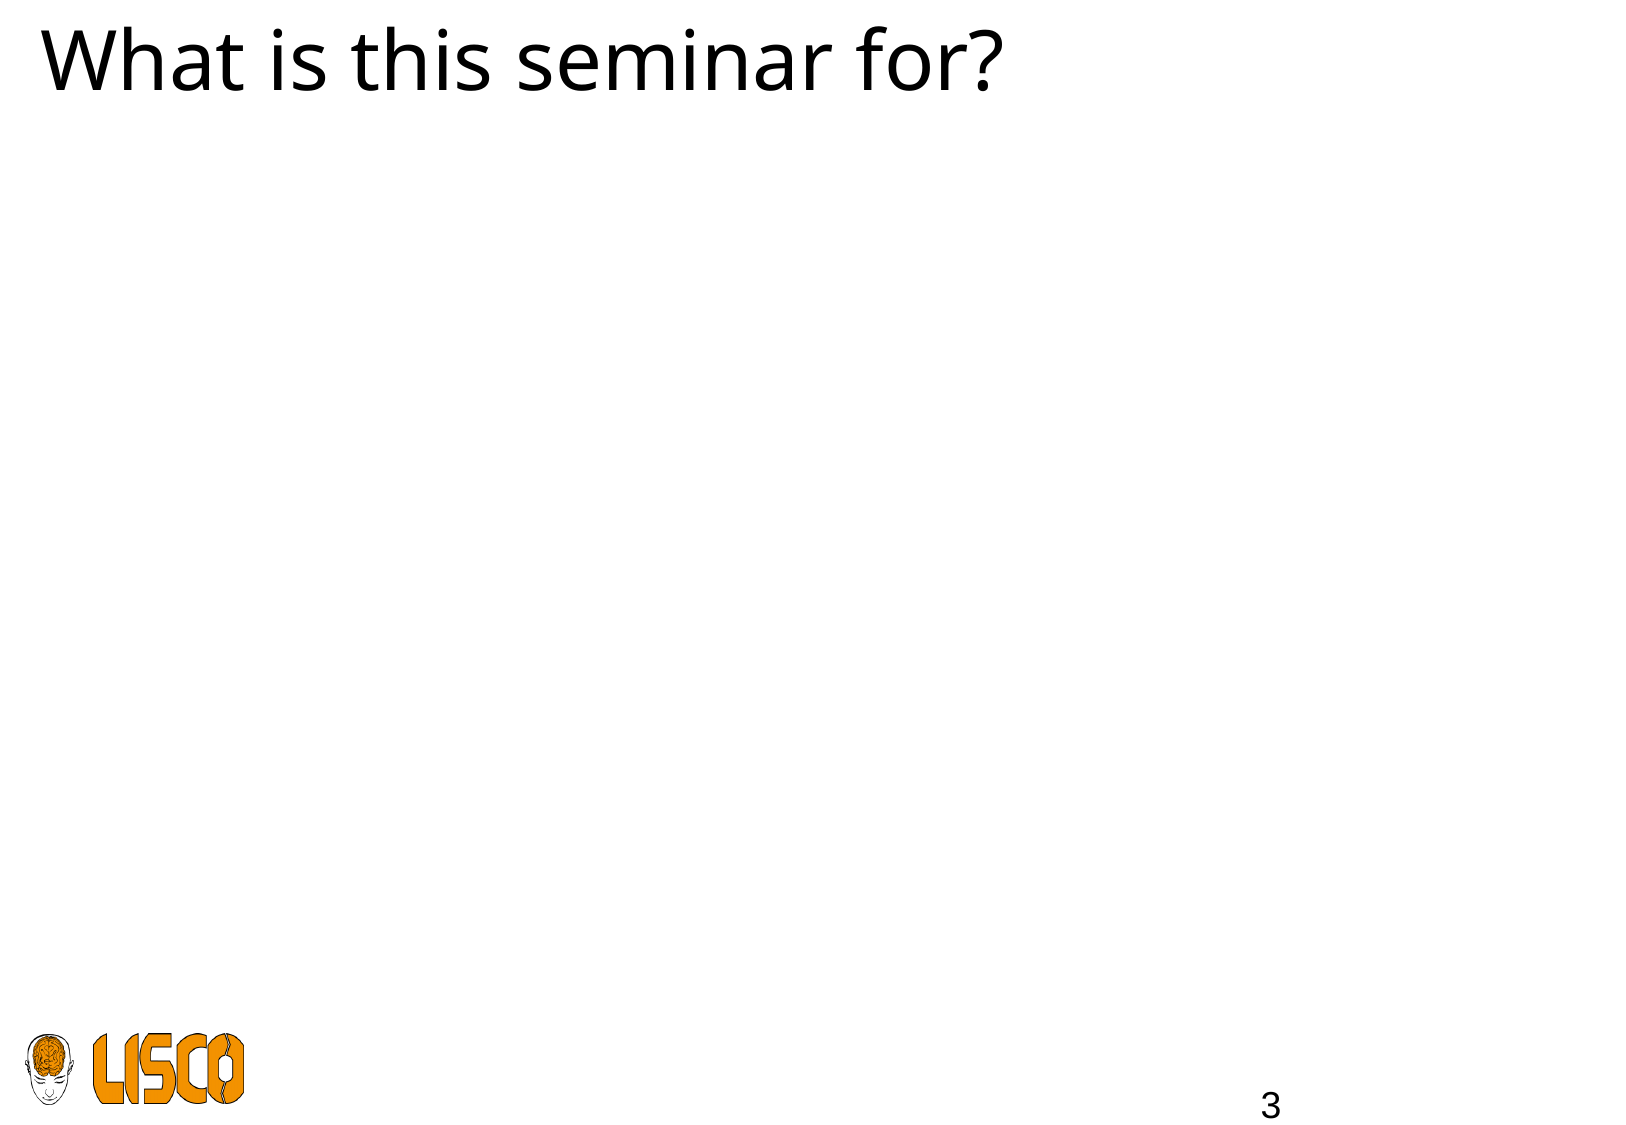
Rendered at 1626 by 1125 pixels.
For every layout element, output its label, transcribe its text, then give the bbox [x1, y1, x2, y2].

picture [93, 1033, 244, 1104]
picture [25, 1034, 74, 1105]
text_box What is this seminar for? [25, 0, 1131, 121]
